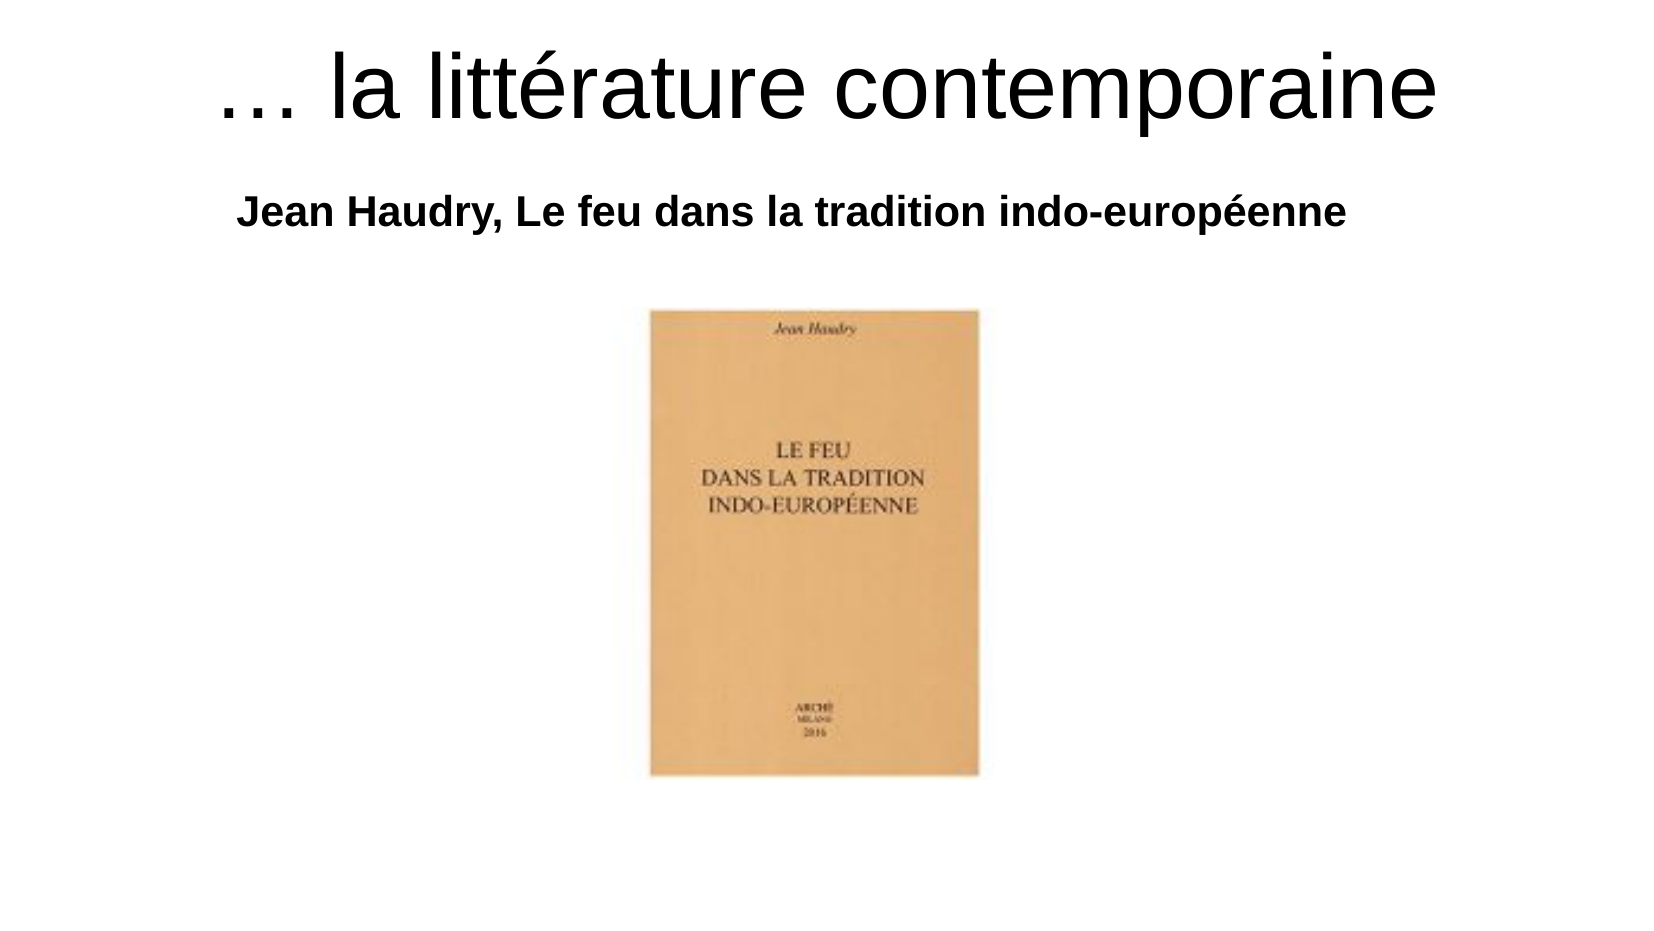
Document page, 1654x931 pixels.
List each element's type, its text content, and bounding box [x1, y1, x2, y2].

list Jean Haudry, Le feu dans la tradition indo-européenne [165, 187, 1654, 727]
picture [578, 307, 1052, 780]
title … la littérature contemporaine [70, 35, 1583, 188]
